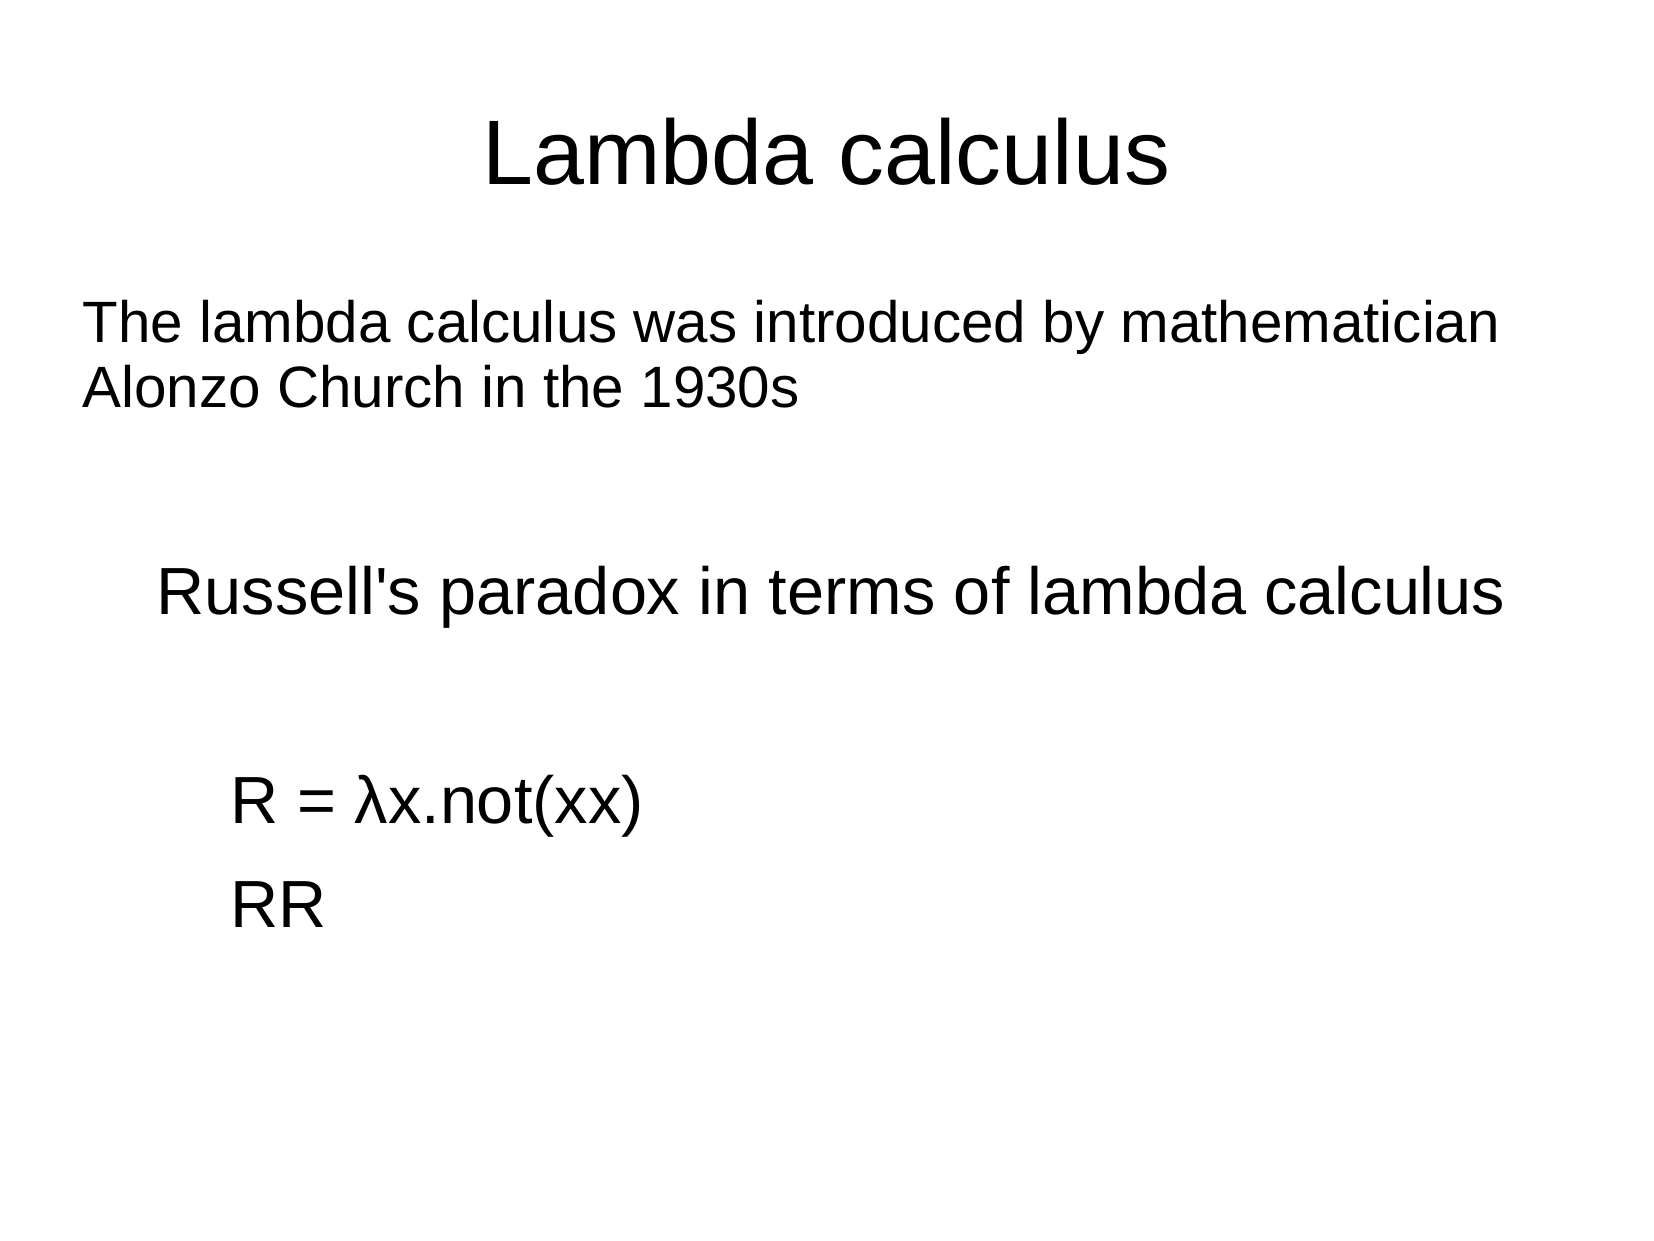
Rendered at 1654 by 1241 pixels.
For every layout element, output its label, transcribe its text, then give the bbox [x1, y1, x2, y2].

list The lambda calculus was introduced by mathematician Alonzo Church in the 1930s Russell's paradox in terms of lambda calculus R = λx.not(xx) RR [82, 290, 1538, 1010]
title Lambda calculus [82, 49, 1571, 257]
